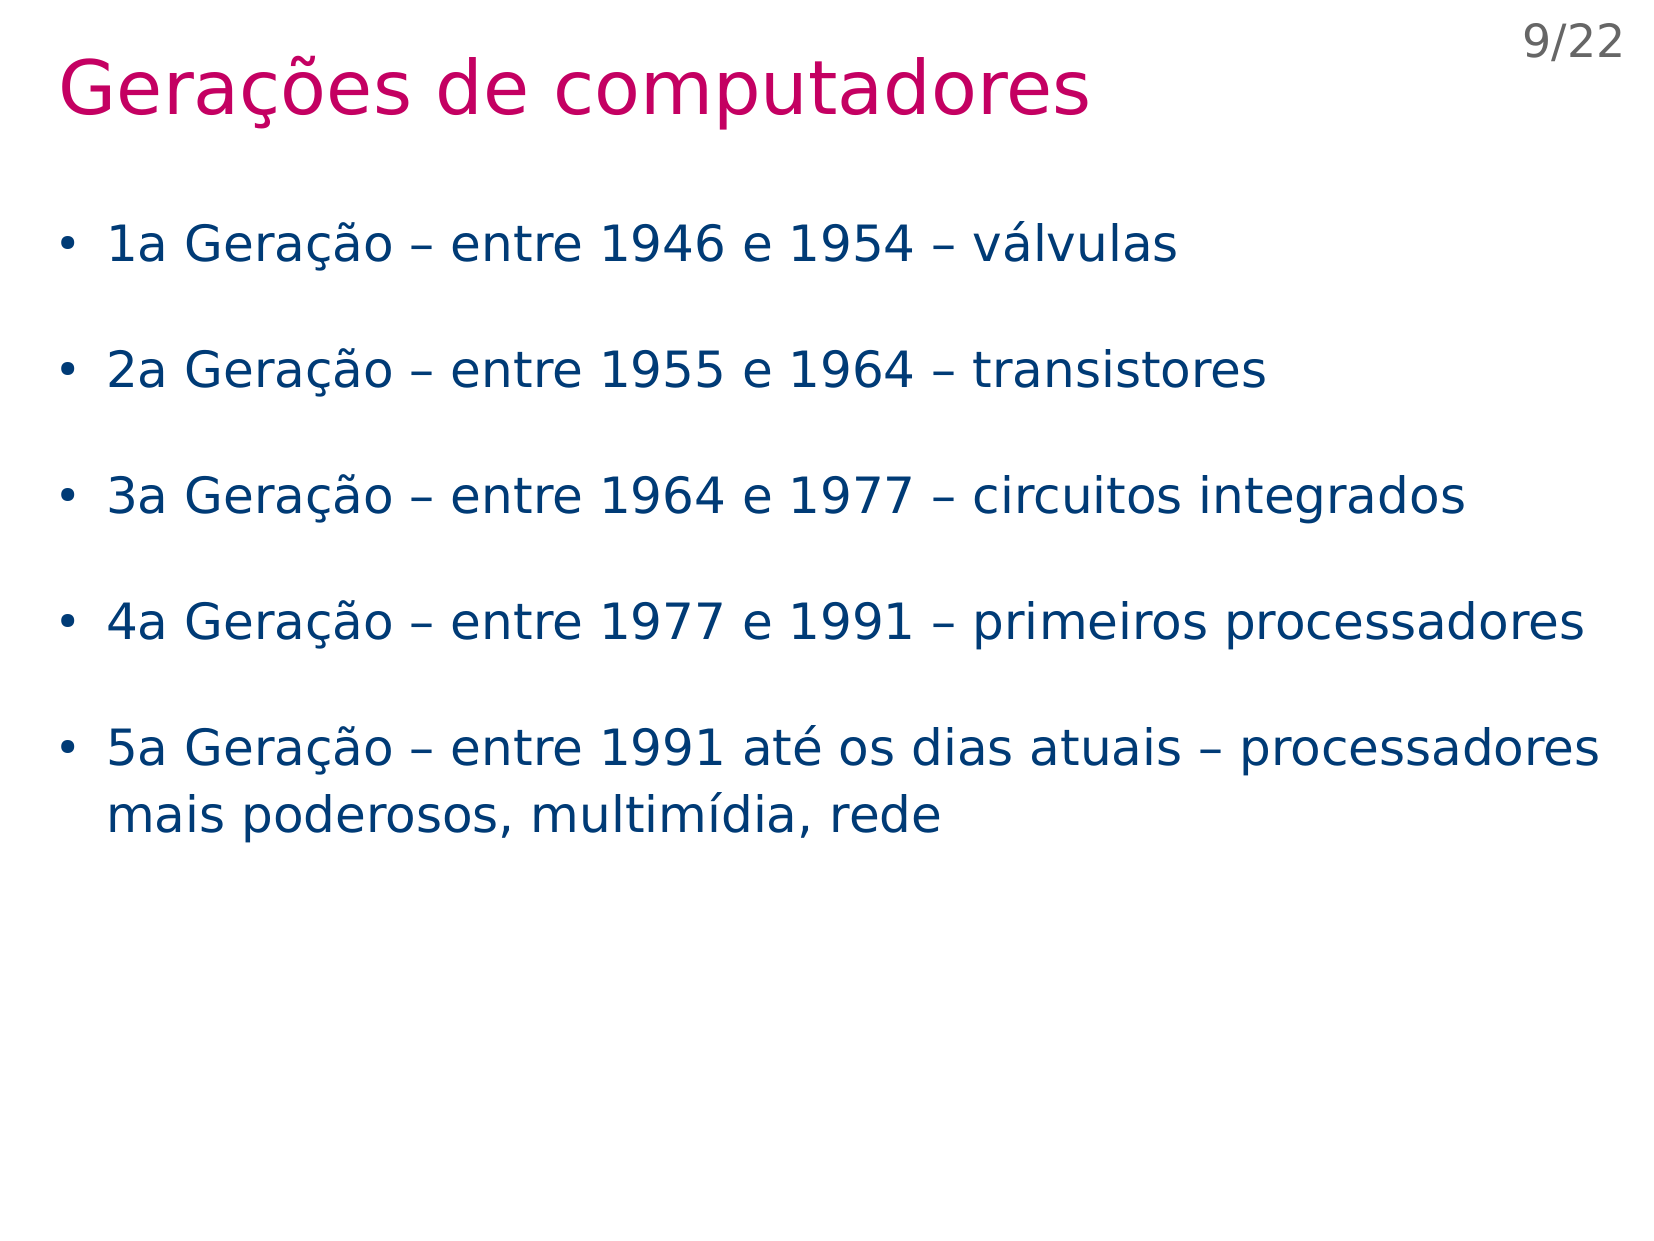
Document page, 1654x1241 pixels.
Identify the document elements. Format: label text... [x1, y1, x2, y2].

title Gerações de computadores [59, 29, 1625, 148]
list 1a Geração – entre 1946 e 1954 – válvulas 2a Geração – entre 1955 e 1964 – transistores 3a Geração – entre 1964 e 1977 – circuitos integrados 4a Geração – entre 1977 e 1991 – primeiros processadores 5a Geração – entre 1991 até os dias atuais – processadores mais poderosos, multimídia, rede [59, 206, 1625, 1211]
